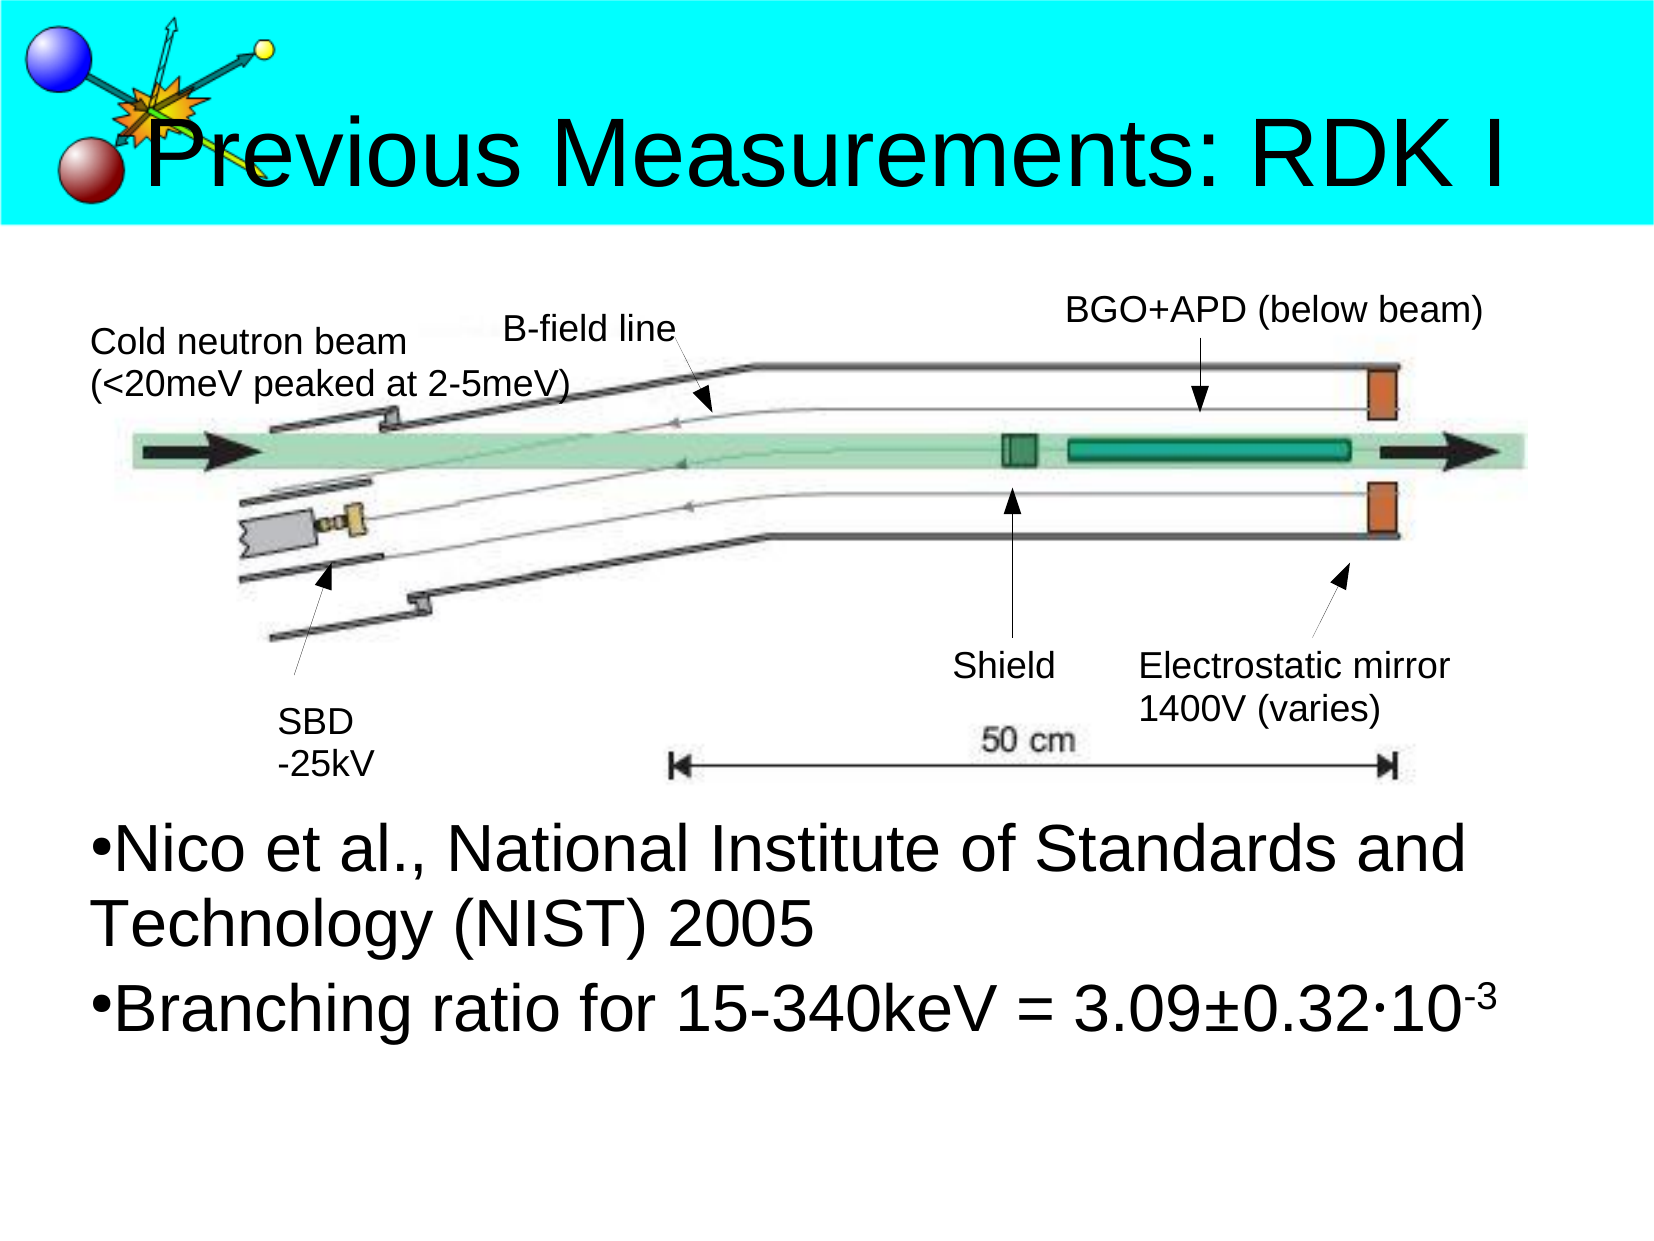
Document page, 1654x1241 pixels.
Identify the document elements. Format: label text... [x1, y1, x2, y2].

text_box Nico et al., National Institute of Standards and Technology (NIST) 2005 Branching ratio for 15-340keV = 3.09±0.32·10-3 [75, 803, 1538, 1057]
title Previous Measurements: RDK I [82, 49, 1571, 257]
text_box SBD -25kV [262, 693, 390, 793]
text_box Electrostatic mirror 1400V (varies) [1123, 637, 1537, 737]
text_box Cold neutron beam (<20meV peaked at 2-5meV) [75, 313, 587, 413]
text_box Shield [937, 637, 1126, 695]
picture [0, 0, 1654, 1241]
text_box BGO+APD (below beam) [1050, 280, 1499, 338]
text_box B-field line [487, 300, 692, 357]
